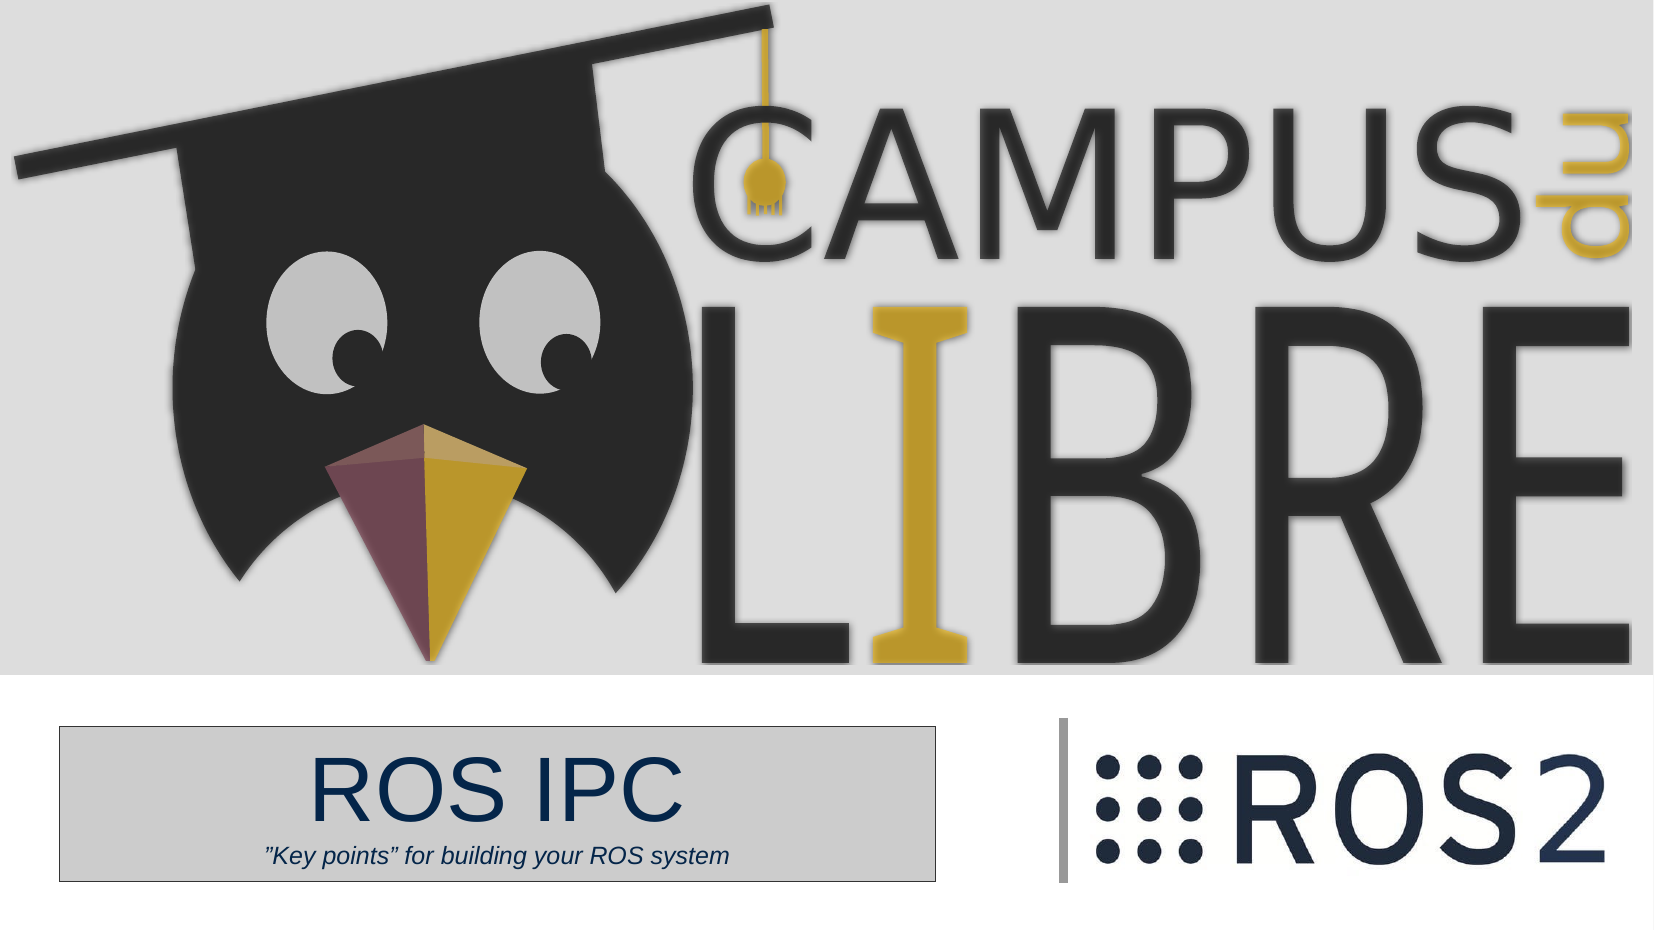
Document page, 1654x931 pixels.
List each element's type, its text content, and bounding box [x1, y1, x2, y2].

picture [1078, 740, 1626, 876]
title ROS IPC ”Key points” for building your ROS system [59, 726, 936, 882]
picture [13, 4, 1630, 663]
